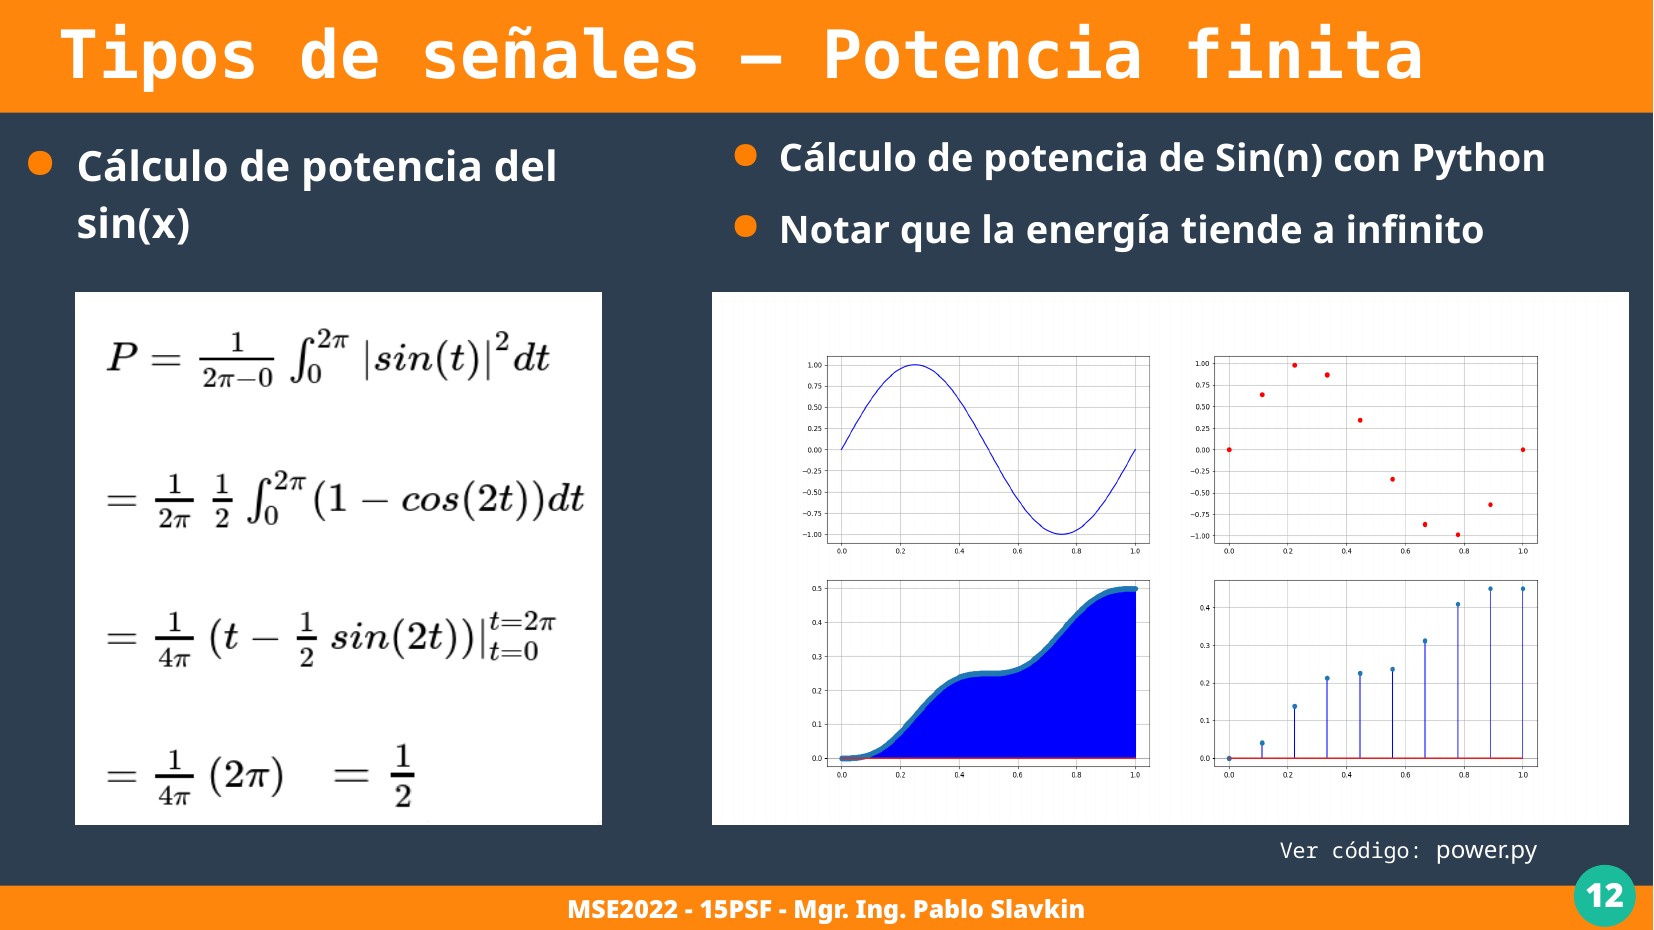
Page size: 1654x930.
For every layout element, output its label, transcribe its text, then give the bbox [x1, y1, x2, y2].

list Cálculo de potencia de Sin(n) con Python Notar que la energía tiende a infinito [714, 131, 1629, 293]
text_box Ver código: power.py [1202, 825, 1574, 874]
list Cálculo de potencia del sin(x) [5, 137, 676, 231]
picture [712, 292, 1629, 826]
title Tipos de señales – Potencia finita [58, 16, 1651, 113]
picture [75, 292, 602, 826]
